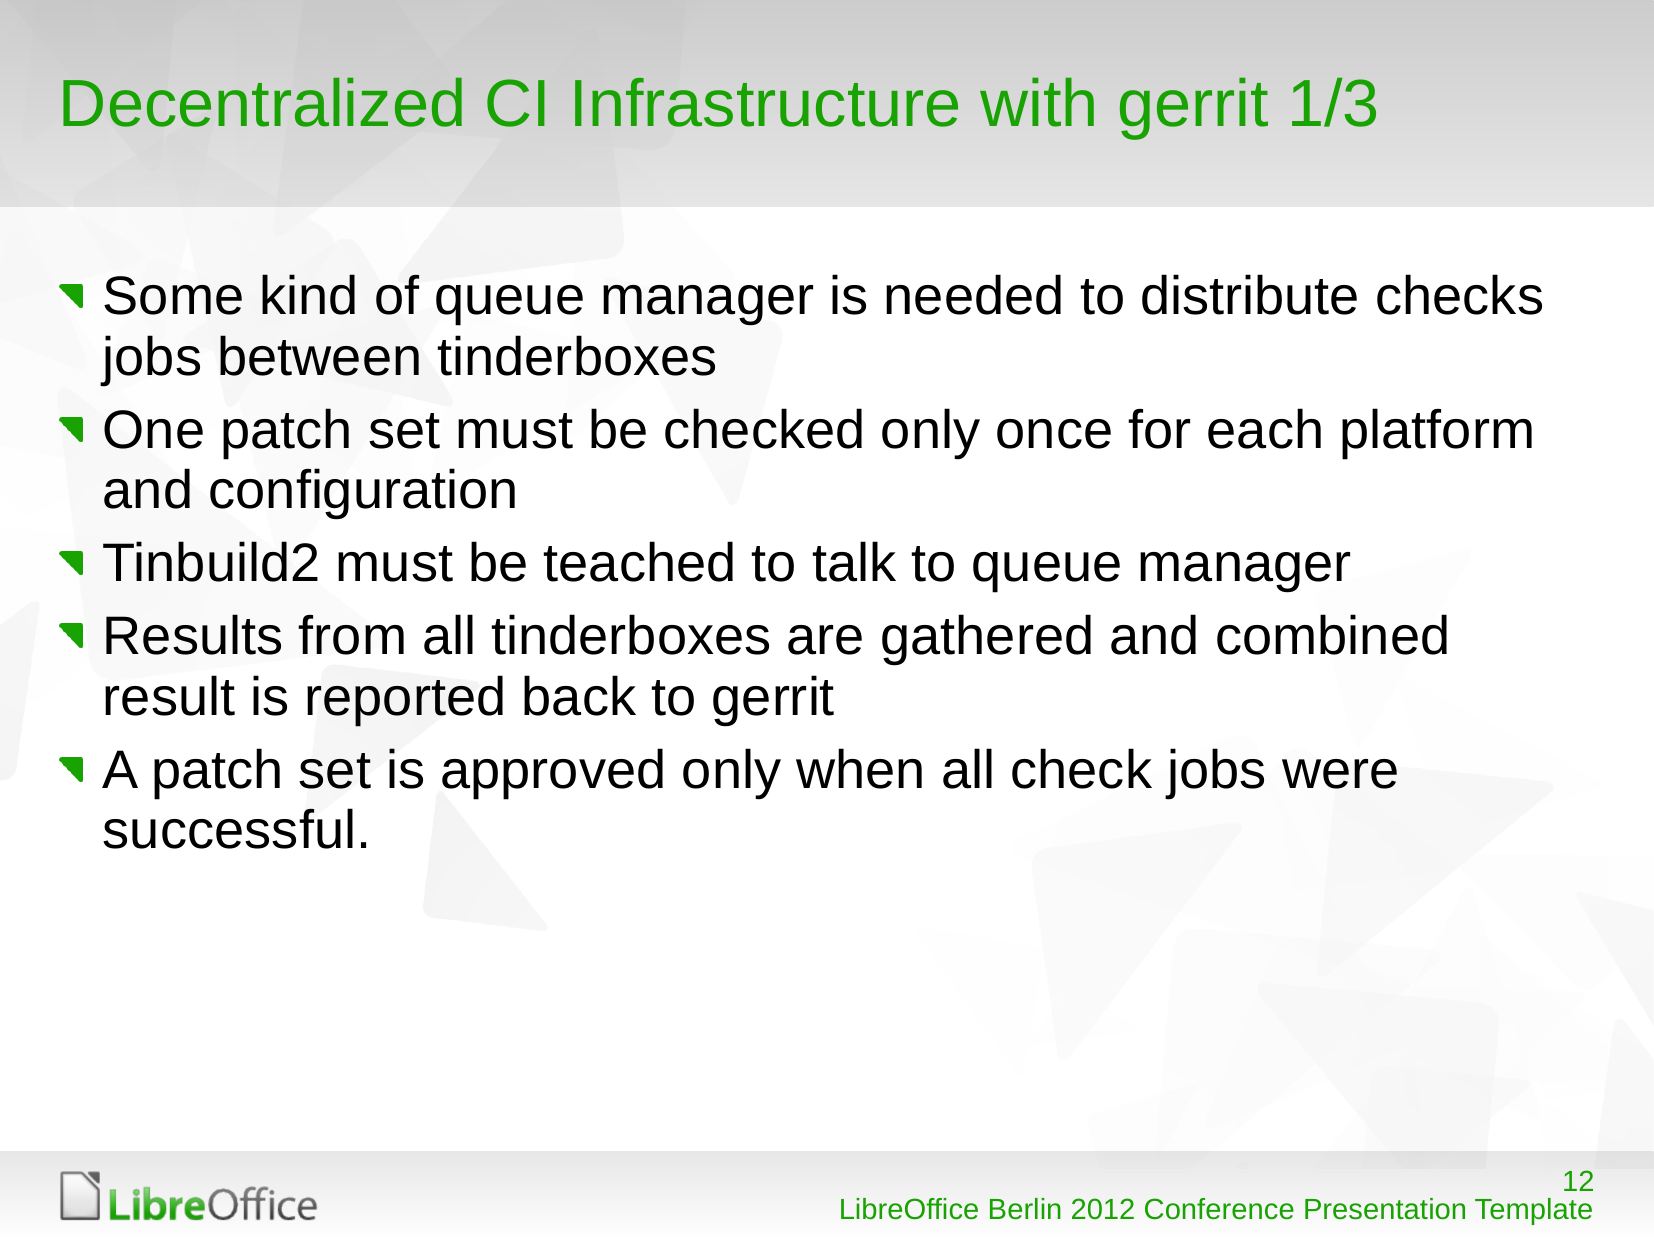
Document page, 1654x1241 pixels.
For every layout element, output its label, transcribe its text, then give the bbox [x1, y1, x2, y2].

picture [41, 1152, 337, 1240]
list Some kind of queue manager is needed to distribute checks jobs between tinderboxes One patch set must be checked only once for each platform and configuration Tinbuild2 must be teached to talk to queue manager Results from all tinderboxes are gathered and combined result is reported back to gerrit A patch set is approved only when all check jobs were successful. [59, 265, 1595, 1114]
title Decentralized CI Infrastructure with gerrit 1/3 [59, 29, 1595, 178]
picture [0, 0, 783, 931]
picture [915, 548, 1654, 1169]
